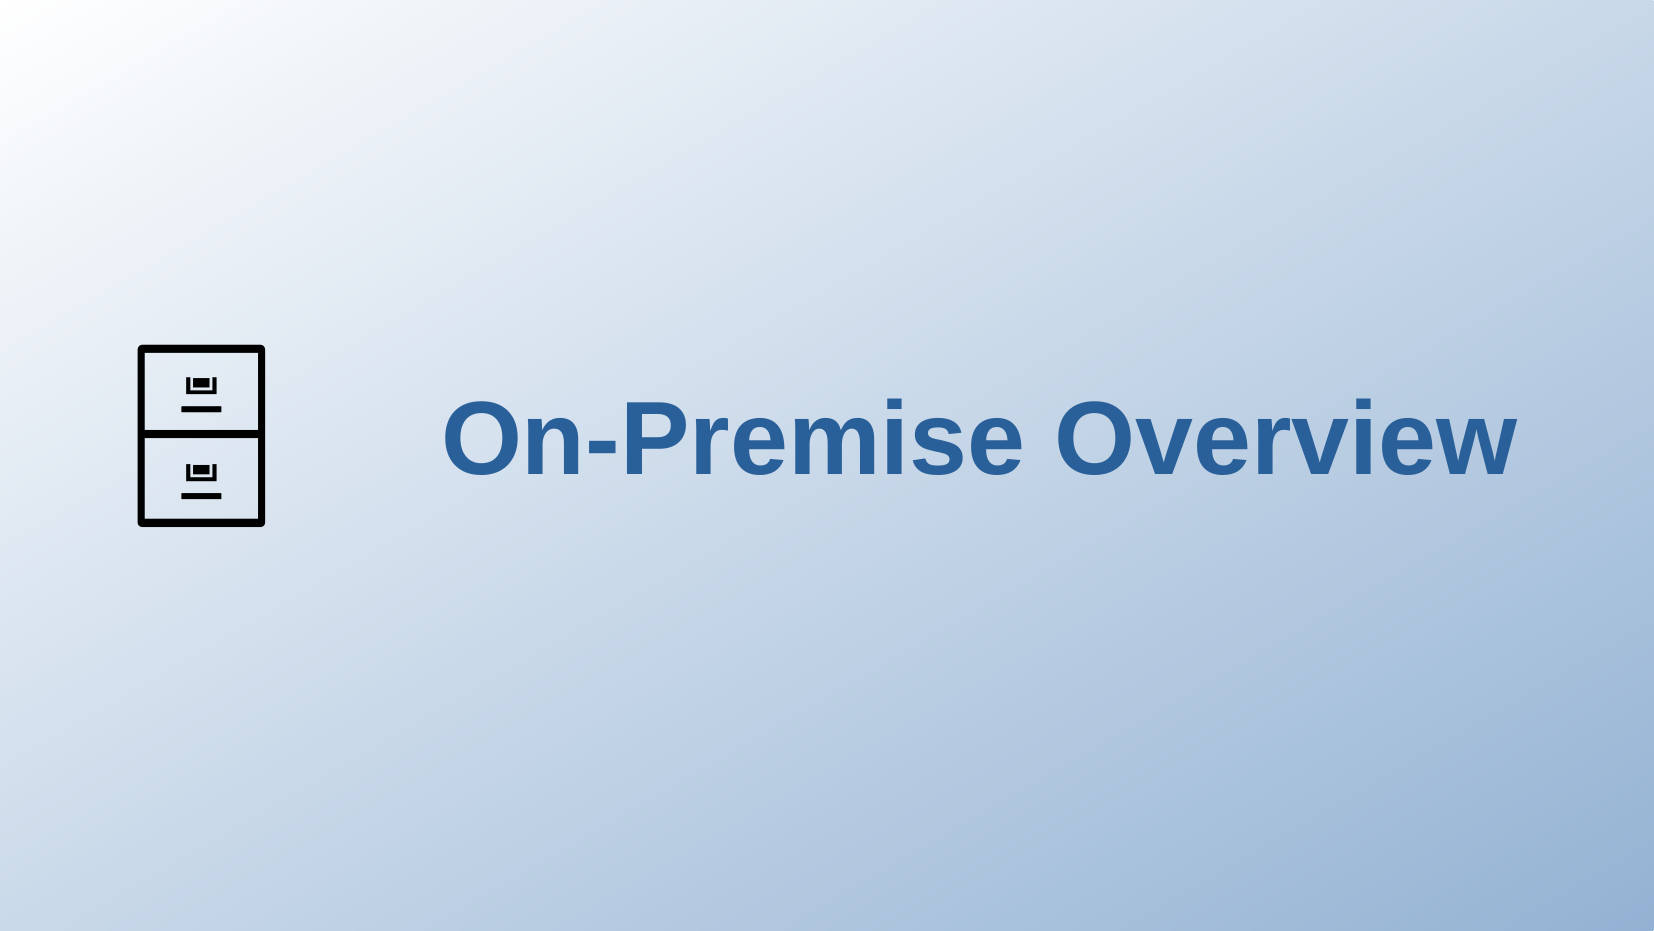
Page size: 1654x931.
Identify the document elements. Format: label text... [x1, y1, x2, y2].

text_box 🗄️ [112, 325, 413, 589]
text_box On-Premise Overview [426, 372, 1552, 523]
